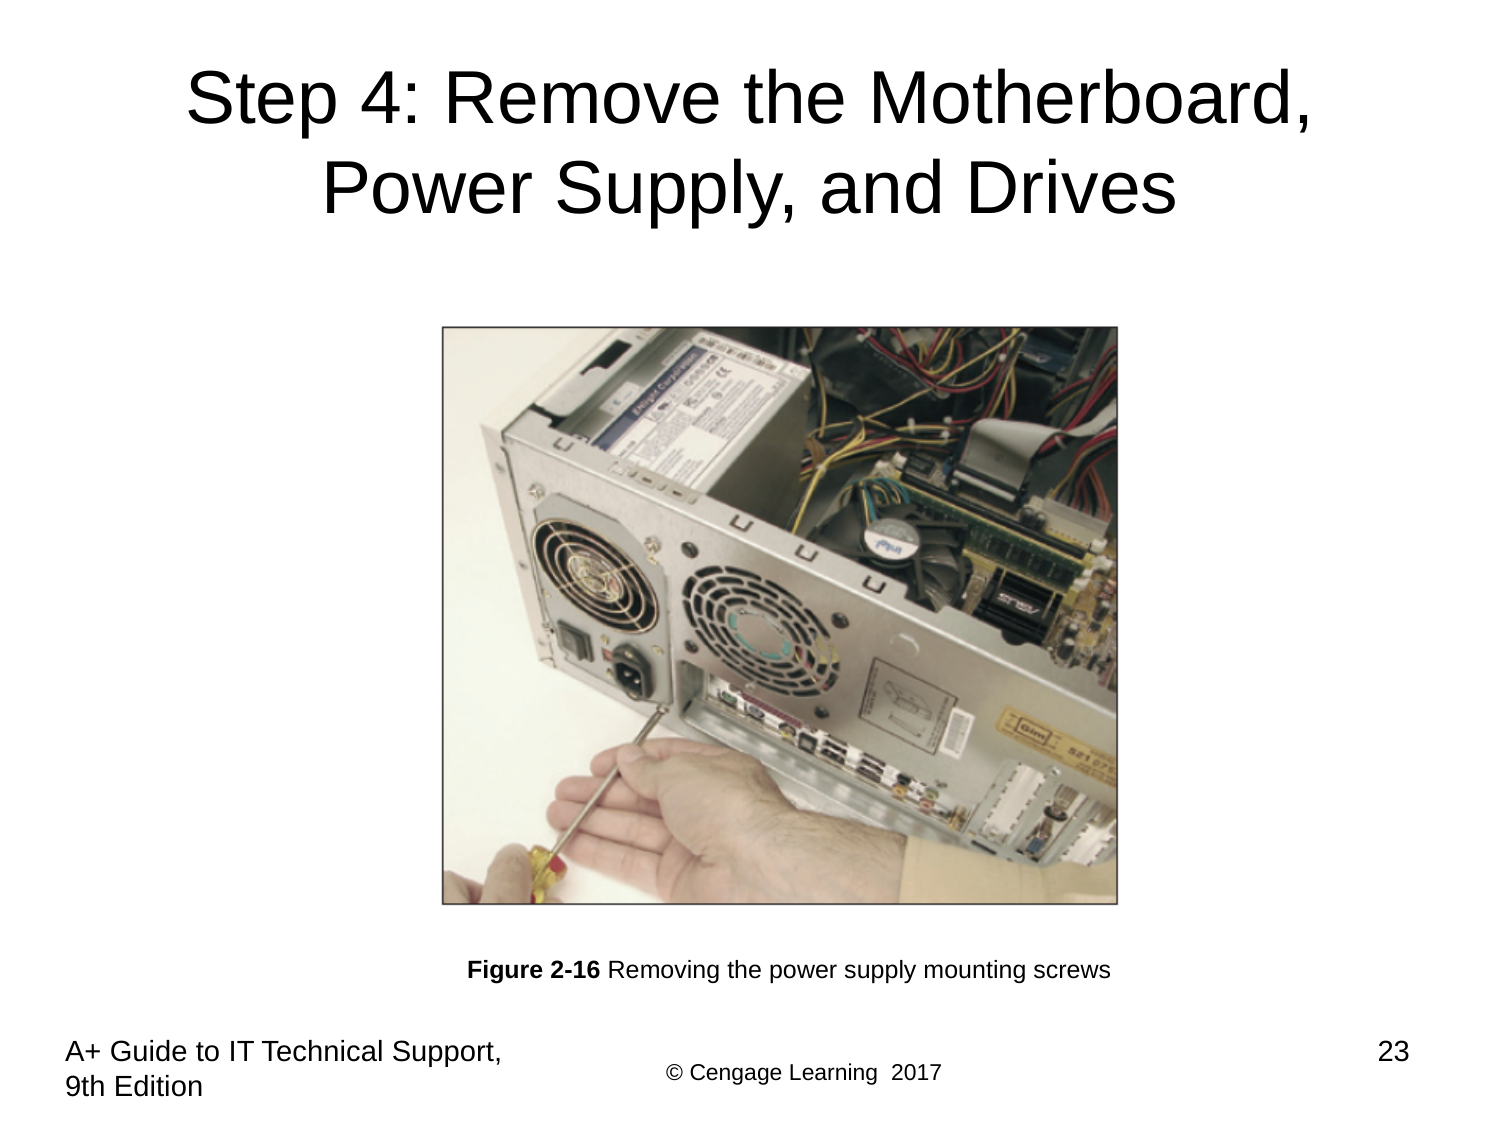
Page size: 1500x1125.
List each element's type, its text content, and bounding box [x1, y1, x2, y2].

slide_number <number> [1074, 1024, 1425, 1103]
title Step 4: Remove the Motherboard, Power Supply, and Drives [75, 45, 1425, 233]
footer A+ Guide to IT Technical Support, 9th Edition [50, 1025, 550, 1104]
picture [436, 319, 1126, 913]
text_box Figure 2-16 Removing the power supply mounting screws [452, 946, 1128, 992]
